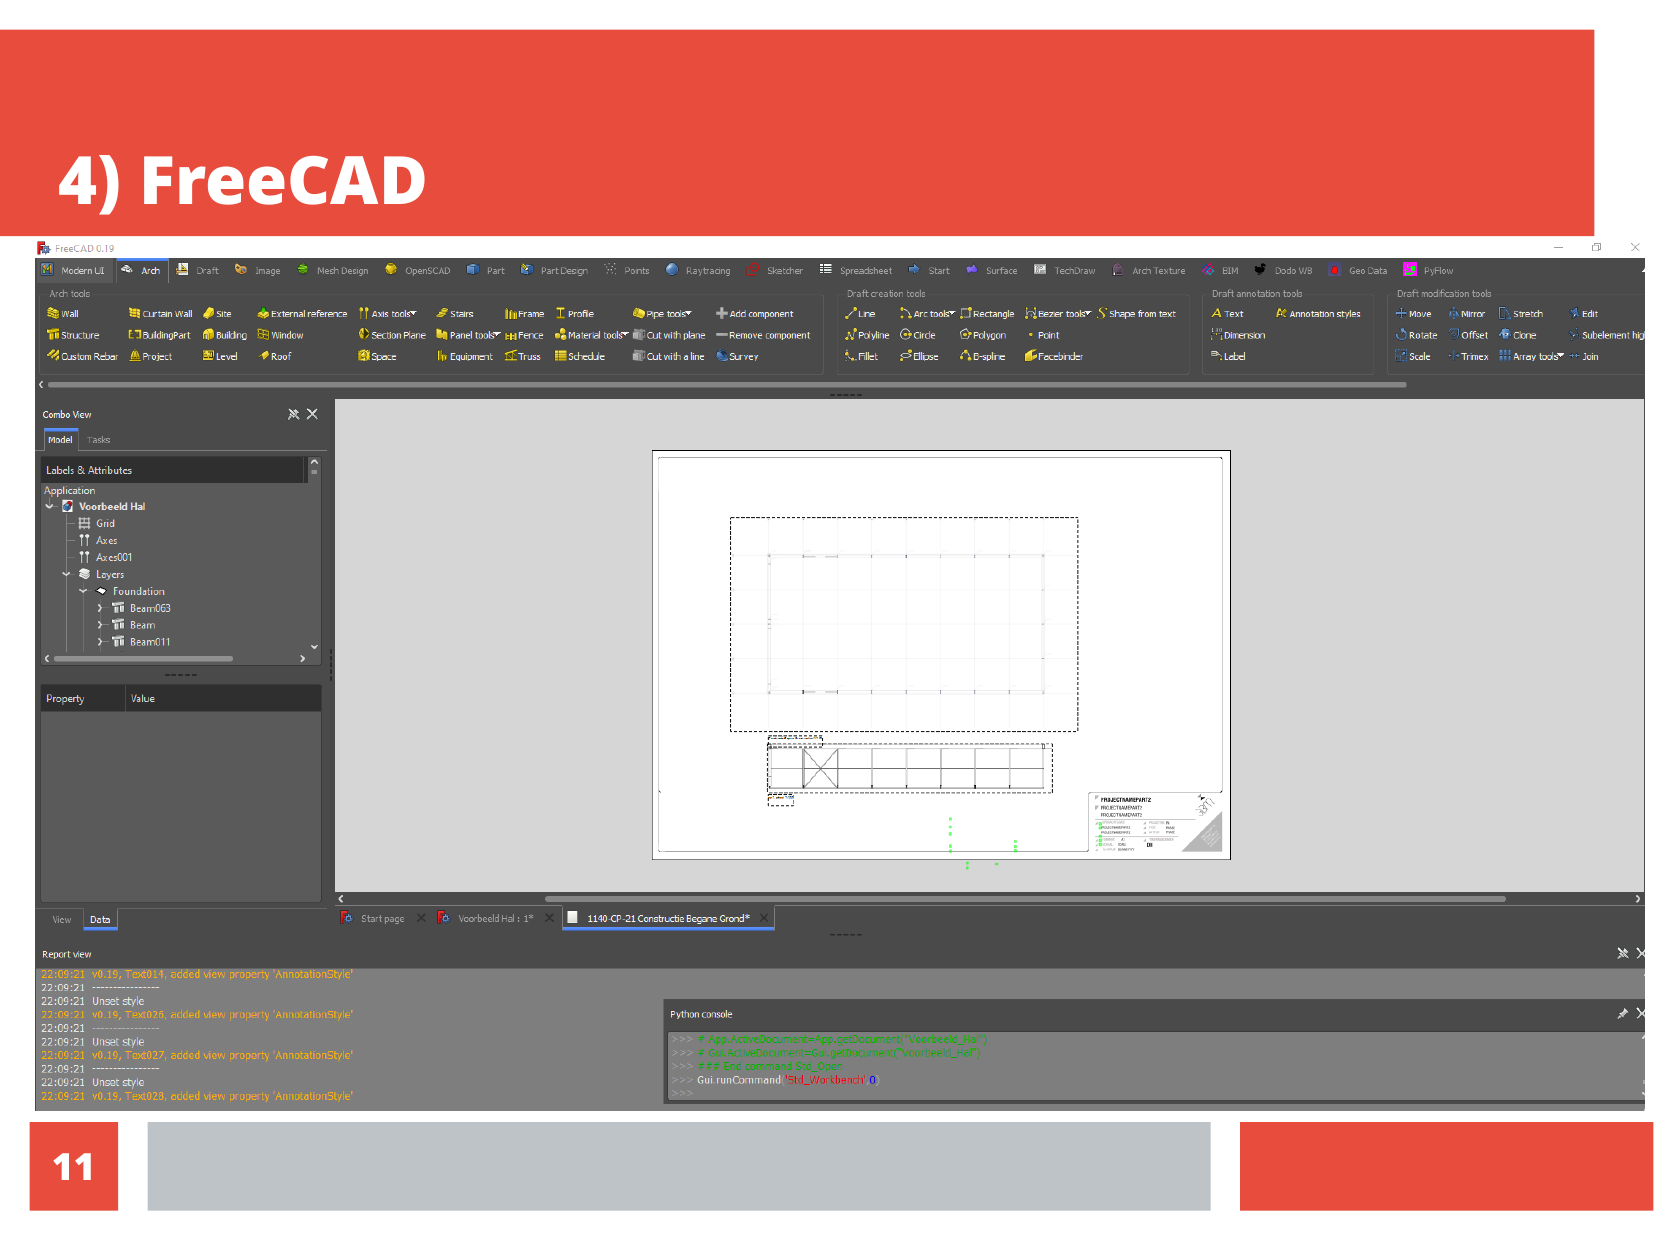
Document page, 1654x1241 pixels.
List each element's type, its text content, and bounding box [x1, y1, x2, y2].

title 4) FreeCAD [59, 59, 1595, 225]
picture [35, 240, 1645, 1111]
